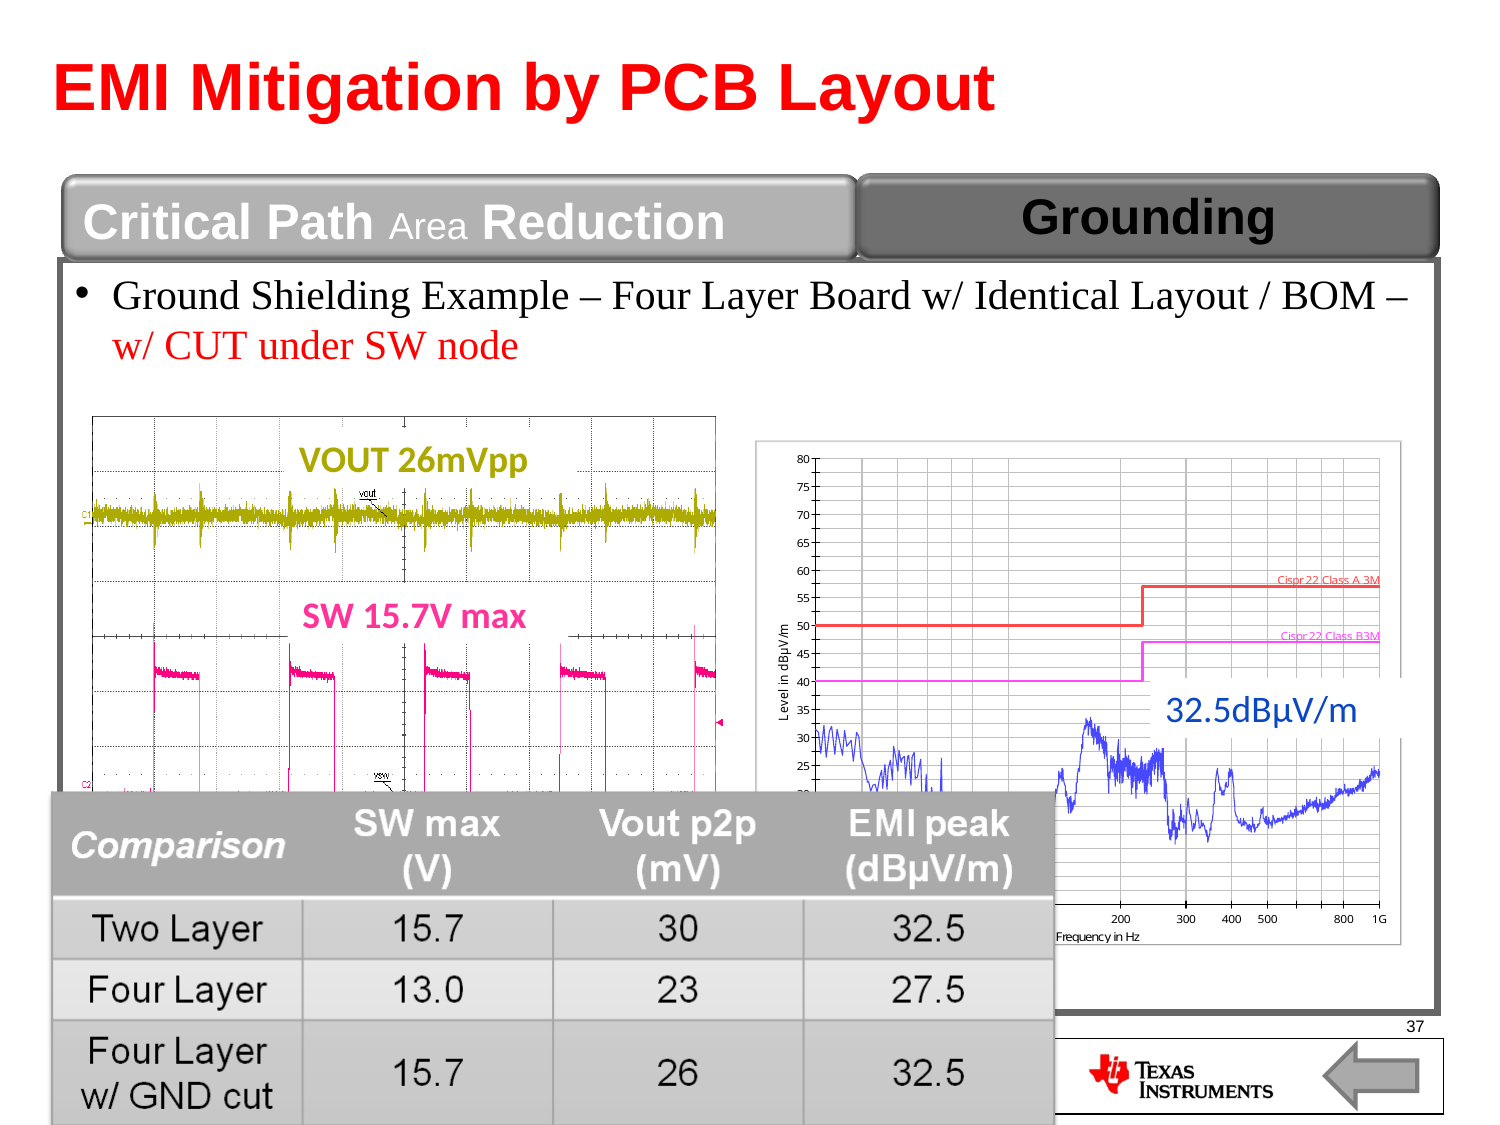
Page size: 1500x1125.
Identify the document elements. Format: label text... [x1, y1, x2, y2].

text_box 32.5dBμV/m [1150, 677, 1410, 739]
picture [40, 413, 1433, 1125]
text_box Grounding [862, 181, 1435, 255]
picture [1087, 1052, 1274, 1099]
text_box VOUT 26mVpp [284, 427, 577, 489]
list Ground Shielding Example – Four Layer Board w/ Identical Layout / BOM – w/ CUT under SW node [59, 264, 1438, 1013]
text_box Critical Path Area Reduction [67, 181, 853, 257]
text_box <numero> [1089, 1008, 1440, 1042]
picture [59, 171, 1442, 265]
text_box [1324, 1045, 1418, 1107]
text_box SW 15.7V max [287, 582, 569, 644]
title EMI Mitigation by PCB Layout [37, 23, 1426, 158]
